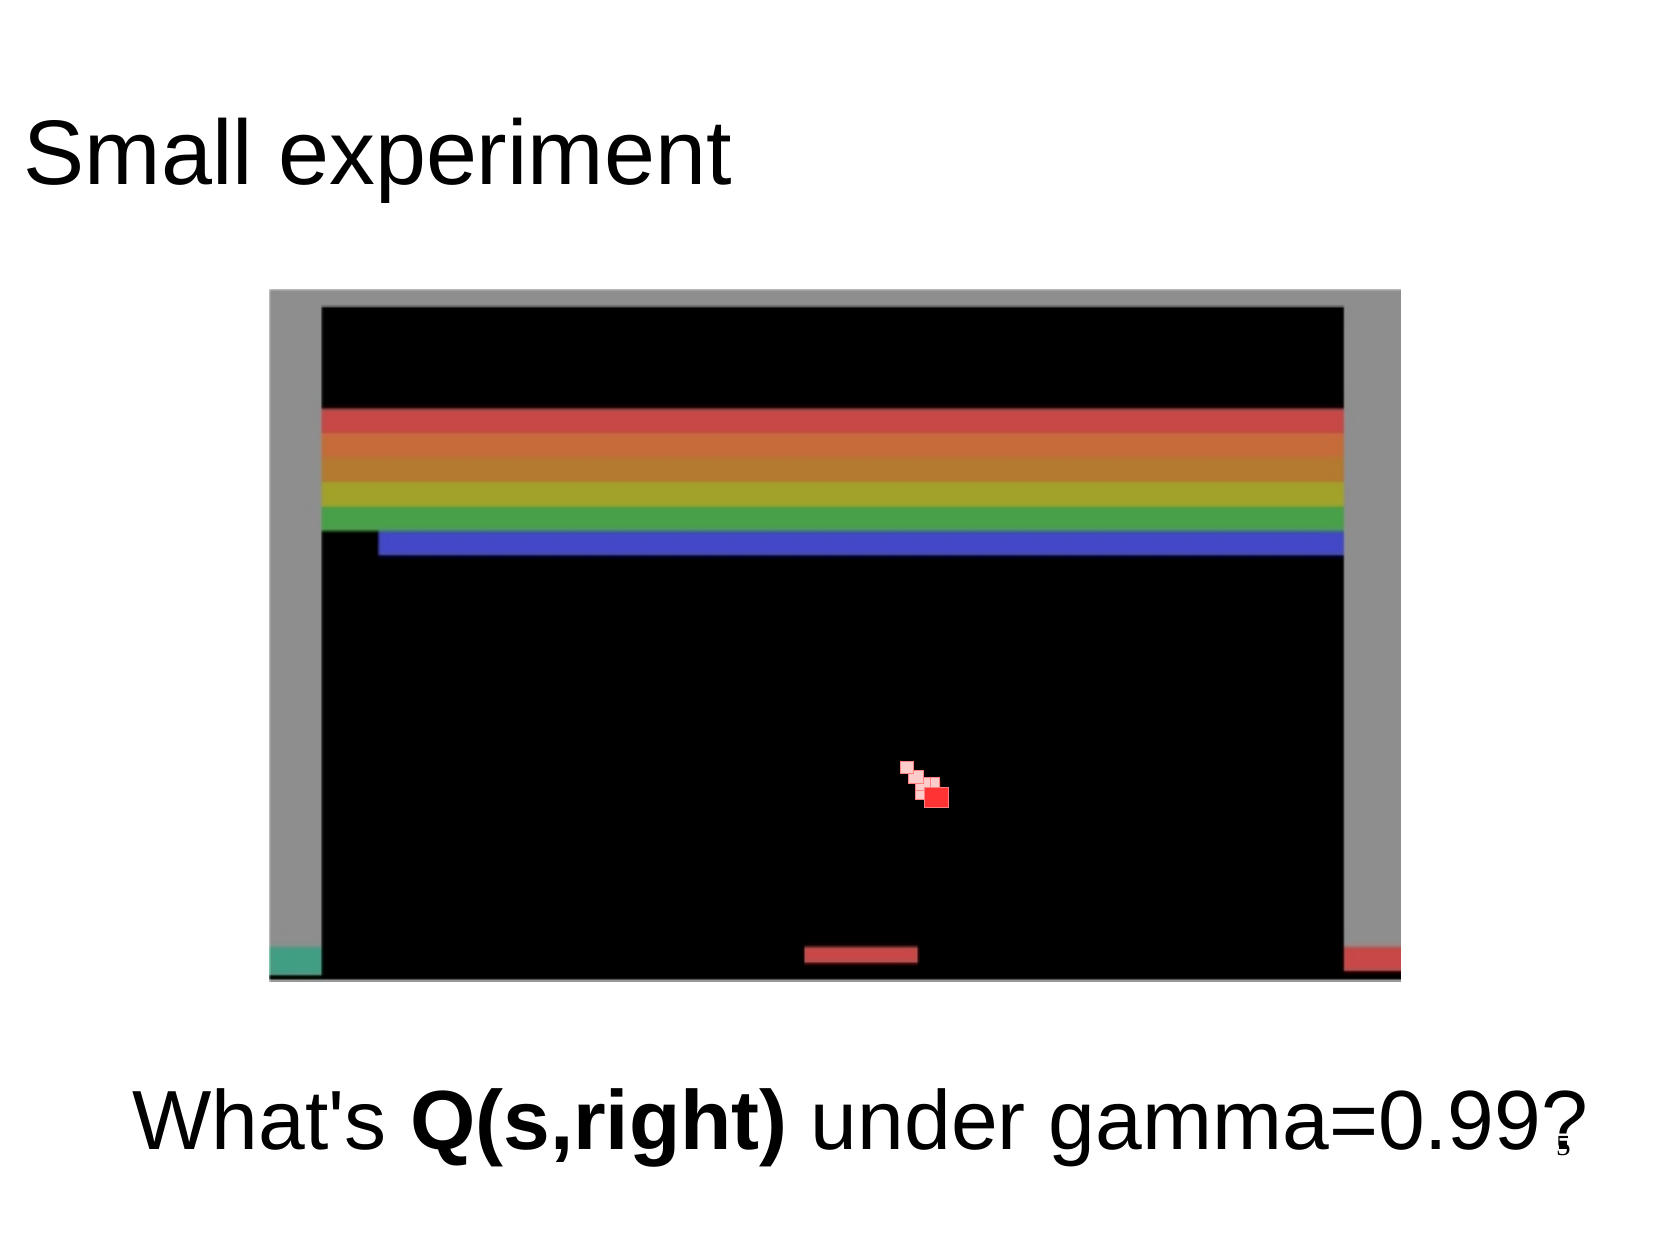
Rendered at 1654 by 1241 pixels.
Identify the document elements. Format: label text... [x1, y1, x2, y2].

list What's Q(s,right) under gamma=0.99? [73, 1074, 1603, 1235]
title Small experiment [23, 49, 1512, 257]
text_box [900, 761, 949, 808]
picture [269, 289, 1401, 982]
